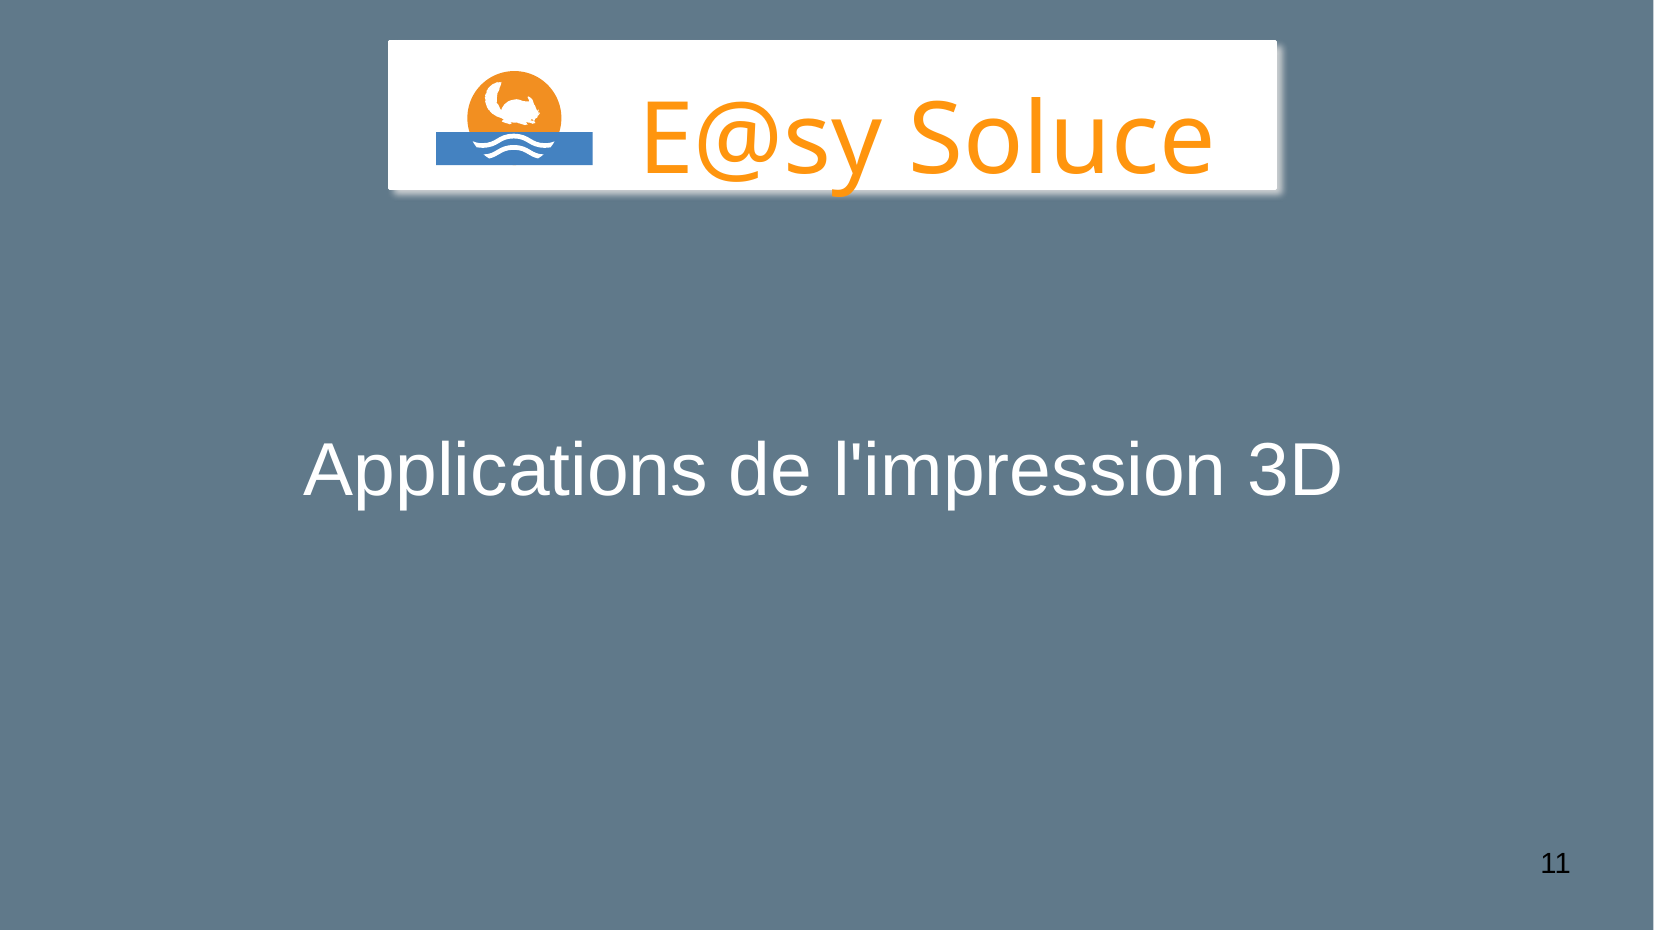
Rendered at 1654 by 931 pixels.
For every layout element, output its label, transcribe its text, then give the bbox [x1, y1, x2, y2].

text_box Applications de l'impression 3D [288, 336, 1365, 520]
